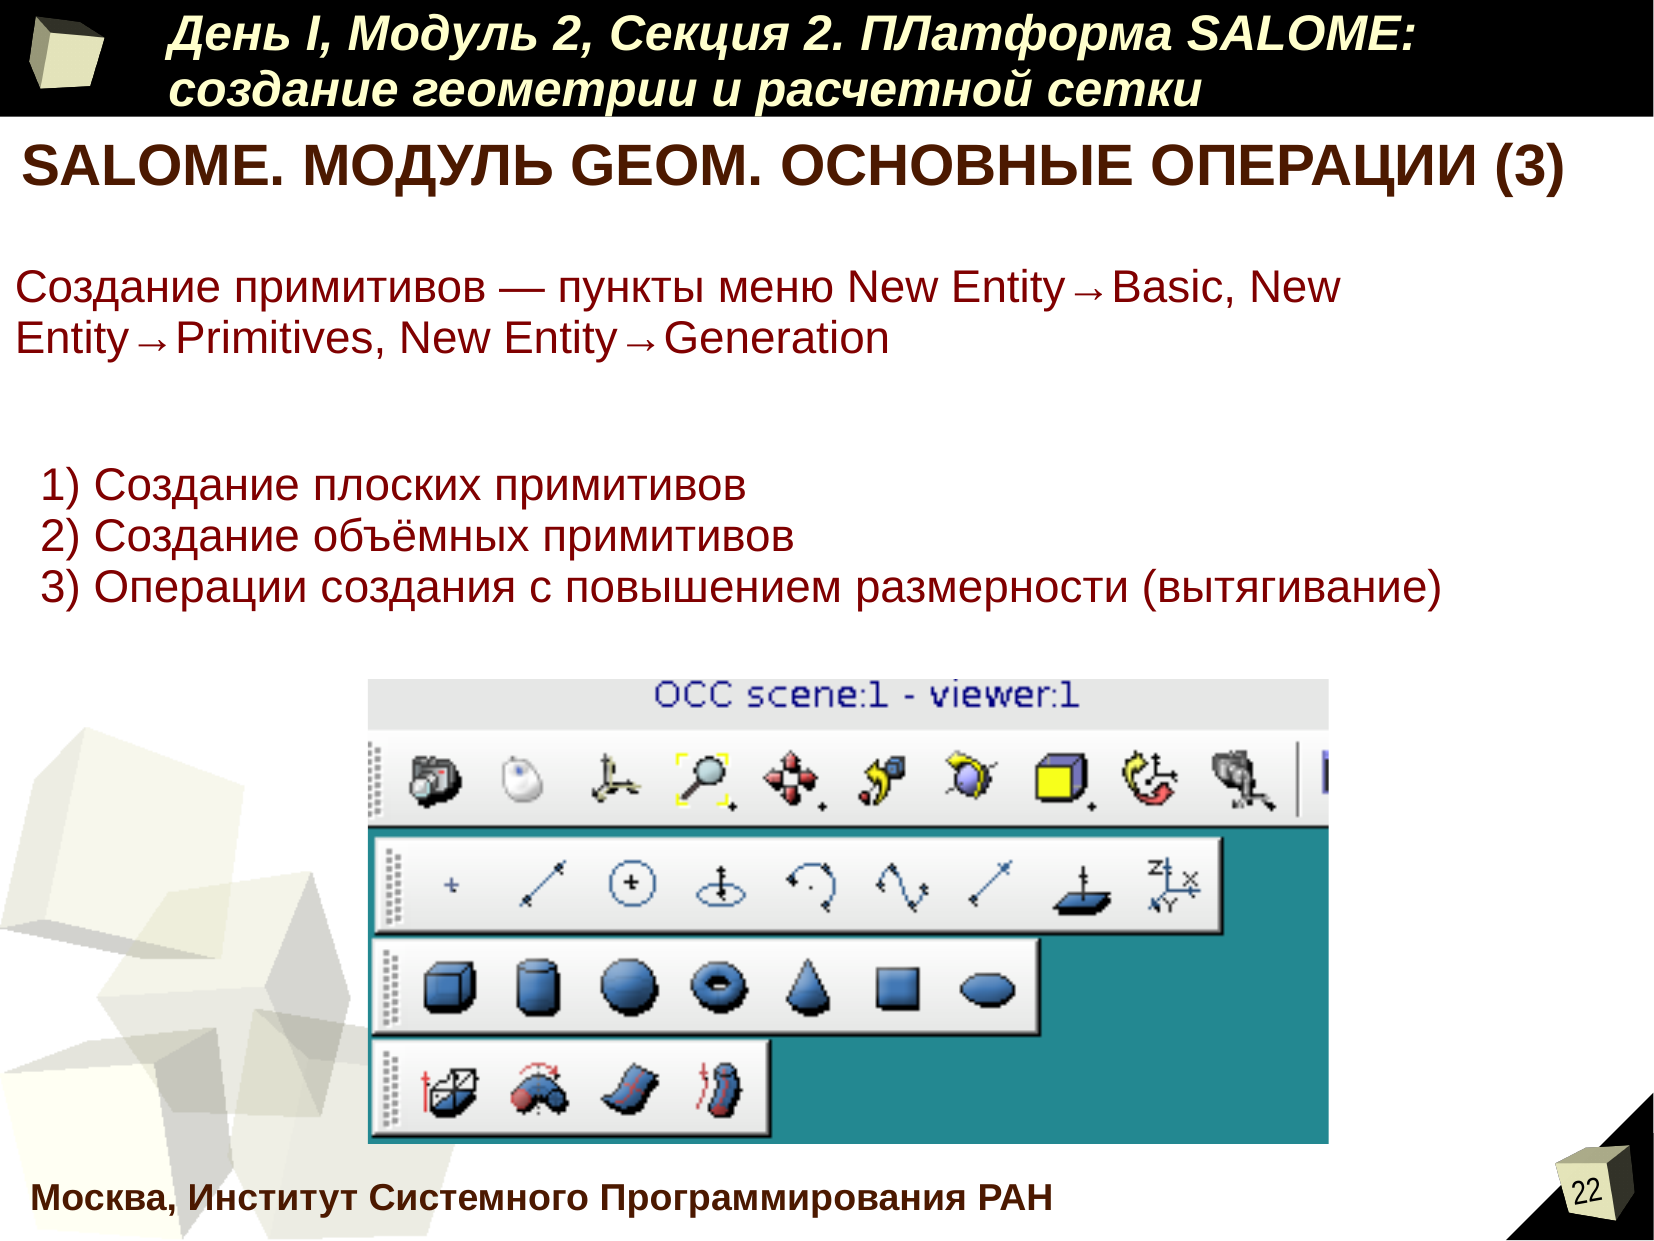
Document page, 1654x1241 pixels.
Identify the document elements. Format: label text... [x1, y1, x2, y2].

text_box 1) Создание плоских примитивов 2) Создание объёмных примитивов 3) Операции создания с повышением размерности (вытягивание) [25, 451, 1459, 621]
picture [0, 679, 1329, 1241]
picture [464, 1193, 472, 1198]
text_box SALOME. МОДУЛЬ GEOM. ОСНОВНЫЕ ОПЕРАЦИИ (3) [6, 124, 1582, 205]
text_box Создание примитивов — пункты меню New Entity→Basic, New Entity→Primitives, New Entity→Generation [0, 253, 1654, 371]
